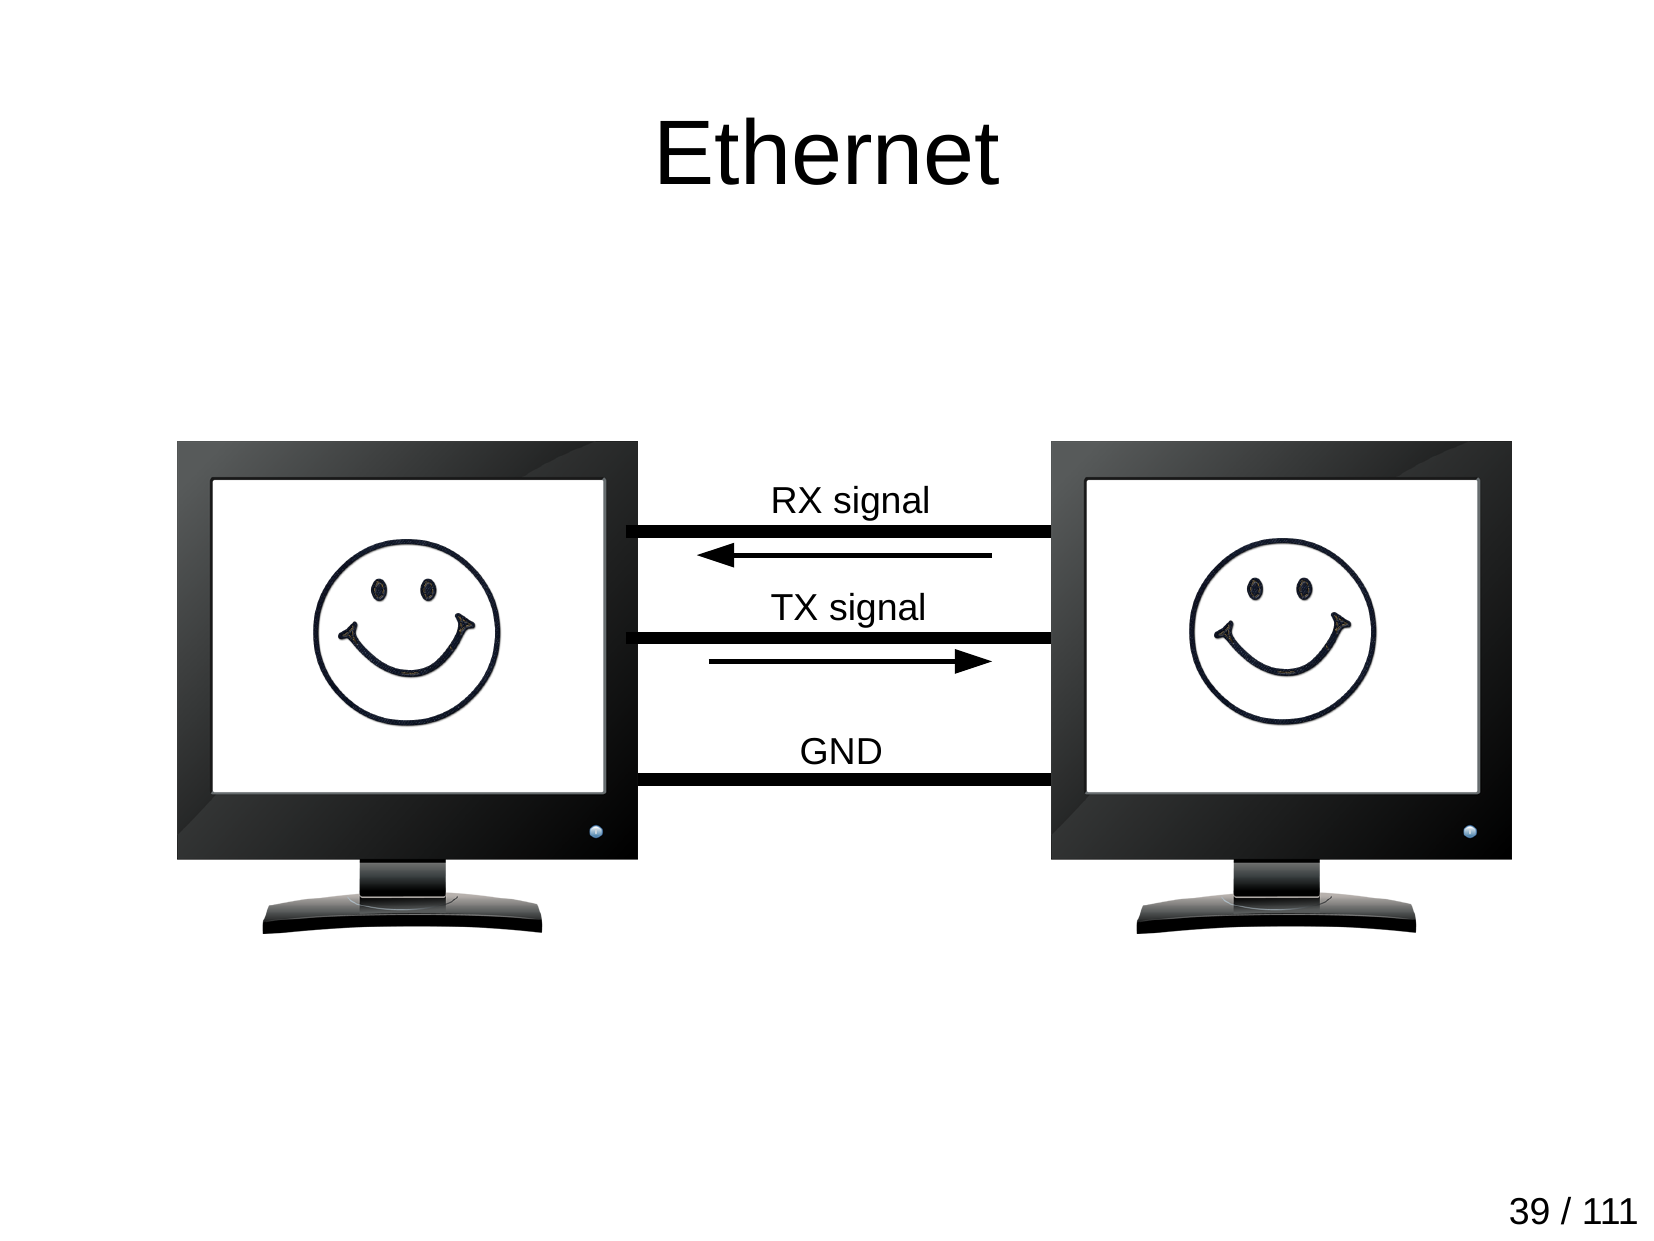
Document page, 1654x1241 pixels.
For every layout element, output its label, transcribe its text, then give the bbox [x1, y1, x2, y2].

title Ethernet [82, 49, 1571, 257]
text_box <number> / 111 [1380, 1183, 1654, 1241]
text_box GND [784, 722, 898, 780]
text_box [248, 484, 556, 721]
text_box RX signal [755, 472, 946, 530]
picture [1051, 441, 1512, 934]
picture [177, 441, 638, 934]
text_box [1122, 484, 1430, 721]
text_box TX signal [755, 578, 942, 636]
